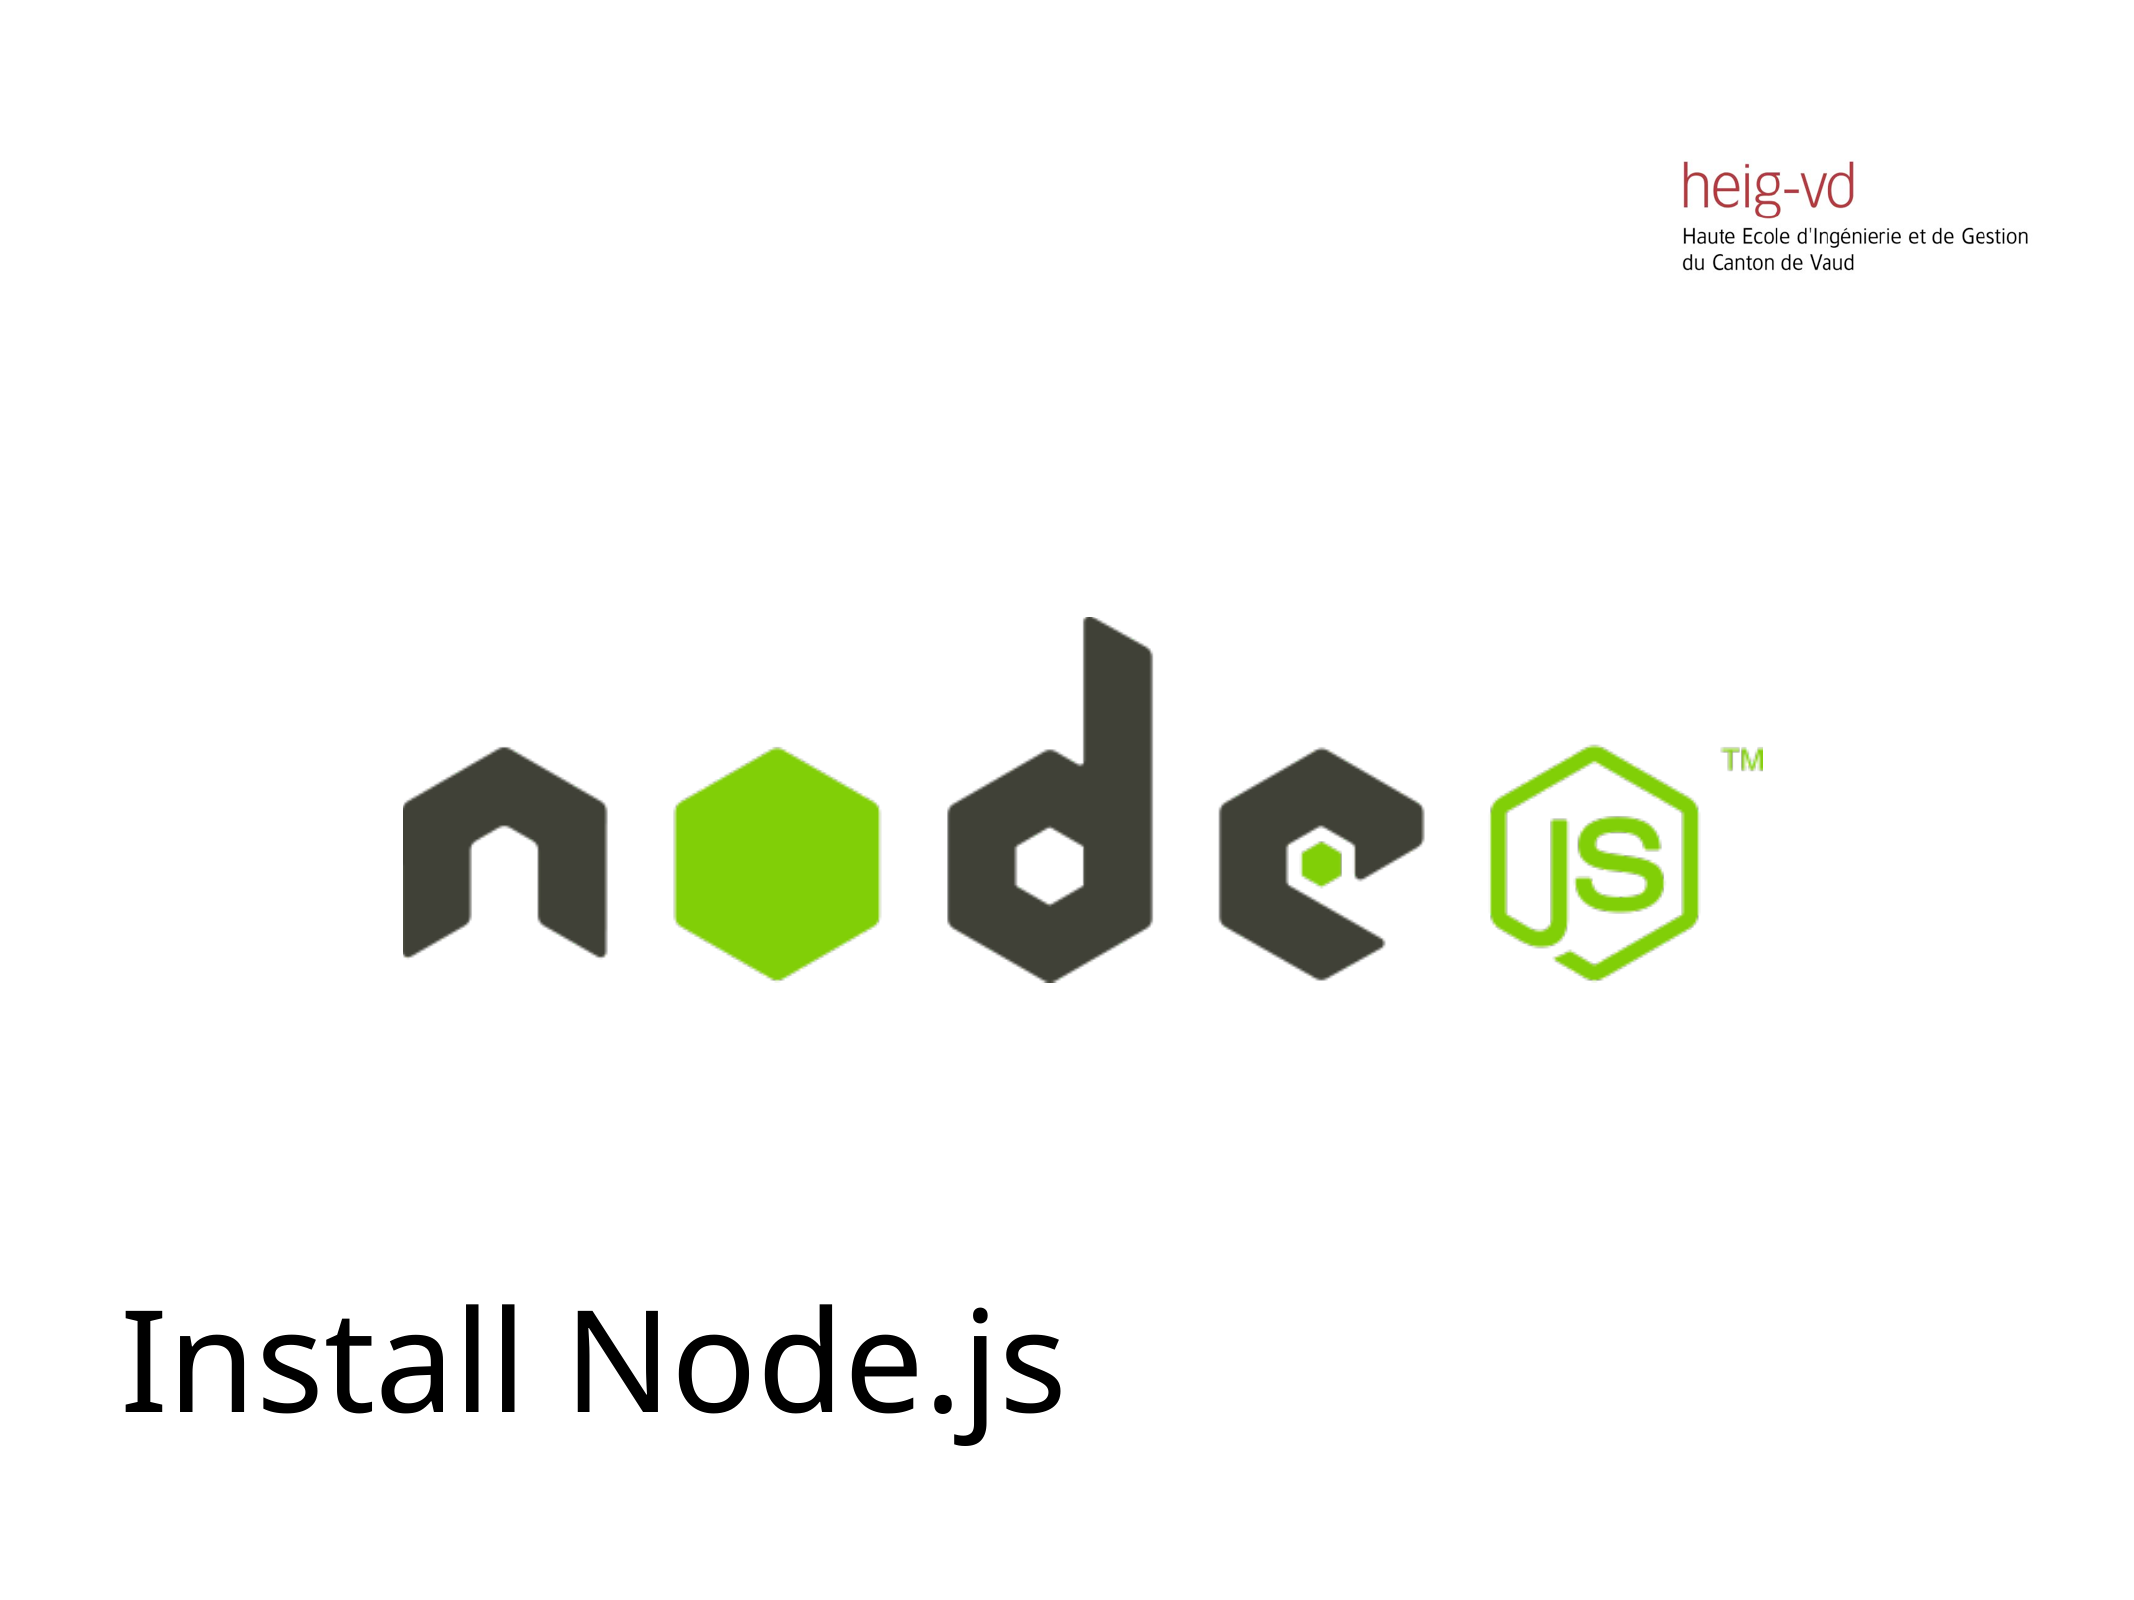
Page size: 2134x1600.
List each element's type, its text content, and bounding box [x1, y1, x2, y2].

text_box Install Node.js [112, 1262, 2054, 1449]
picture [403, 617, 1763, 983]
picture [1672, 149, 2036, 284]
